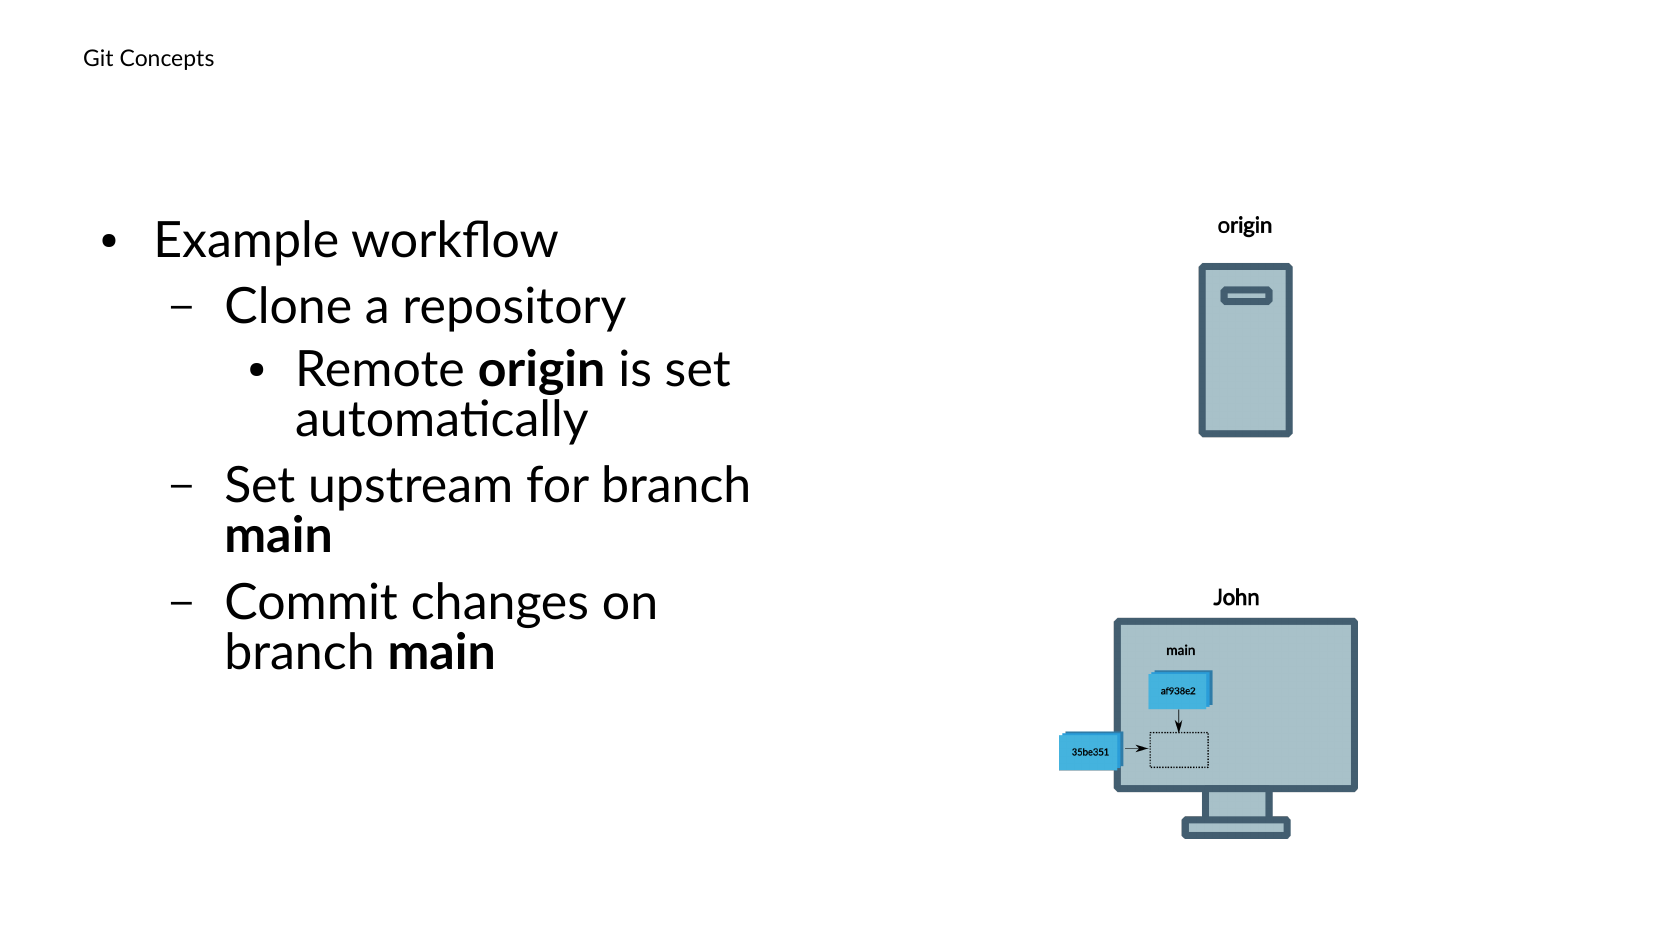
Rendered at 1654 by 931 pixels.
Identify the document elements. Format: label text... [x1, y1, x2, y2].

title Git Concepts [83, 0, 1571, 119]
picture [897, 216, 1519, 839]
list Example workflow Clone a repository Remote origin is set automatically Set upstream for branch main Commit changes on branch main [82, 217, 809, 839]
